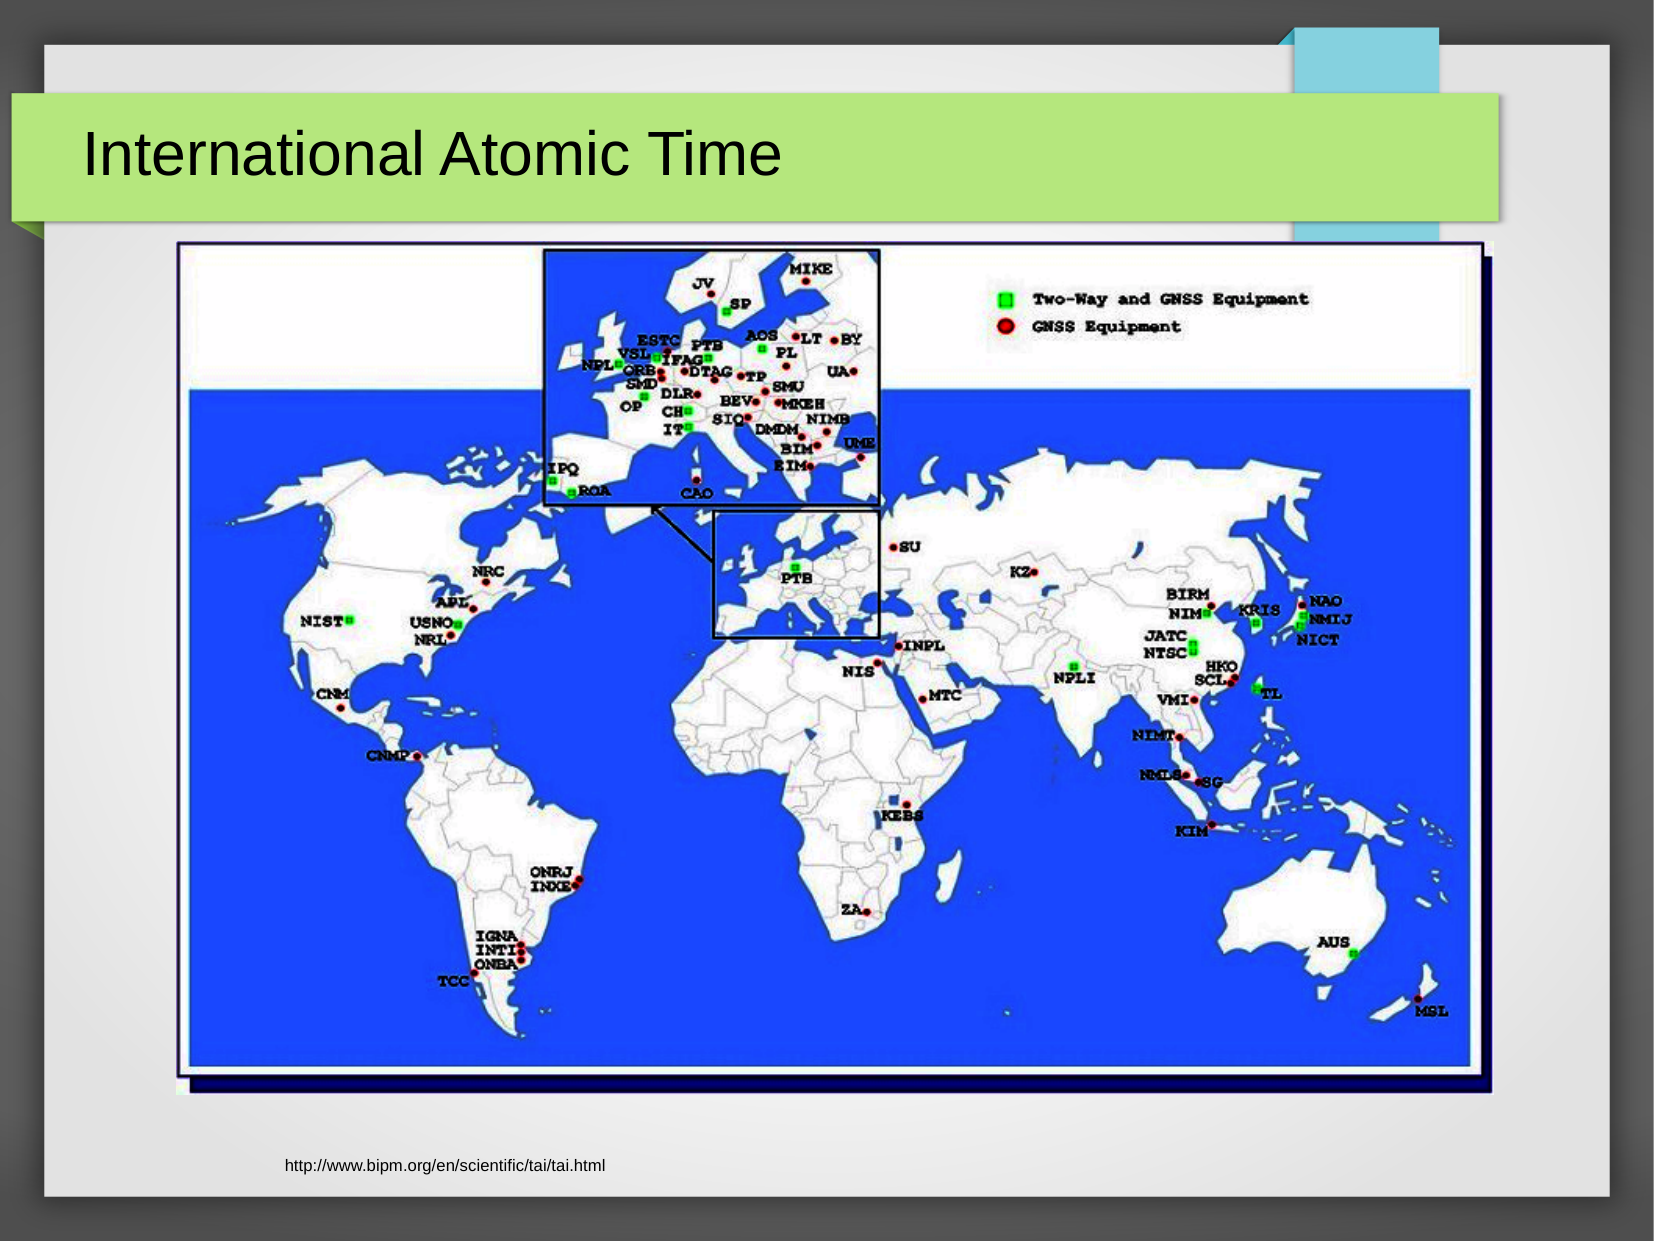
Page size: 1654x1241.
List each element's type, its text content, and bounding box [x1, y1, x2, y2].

text_box http://www.bipm.org/en/scientific/tai/tai.html [270, 1148, 661, 1183]
title International Atomic Time [82, 94, 1264, 213]
picture [0, 0, 1654, 1241]
